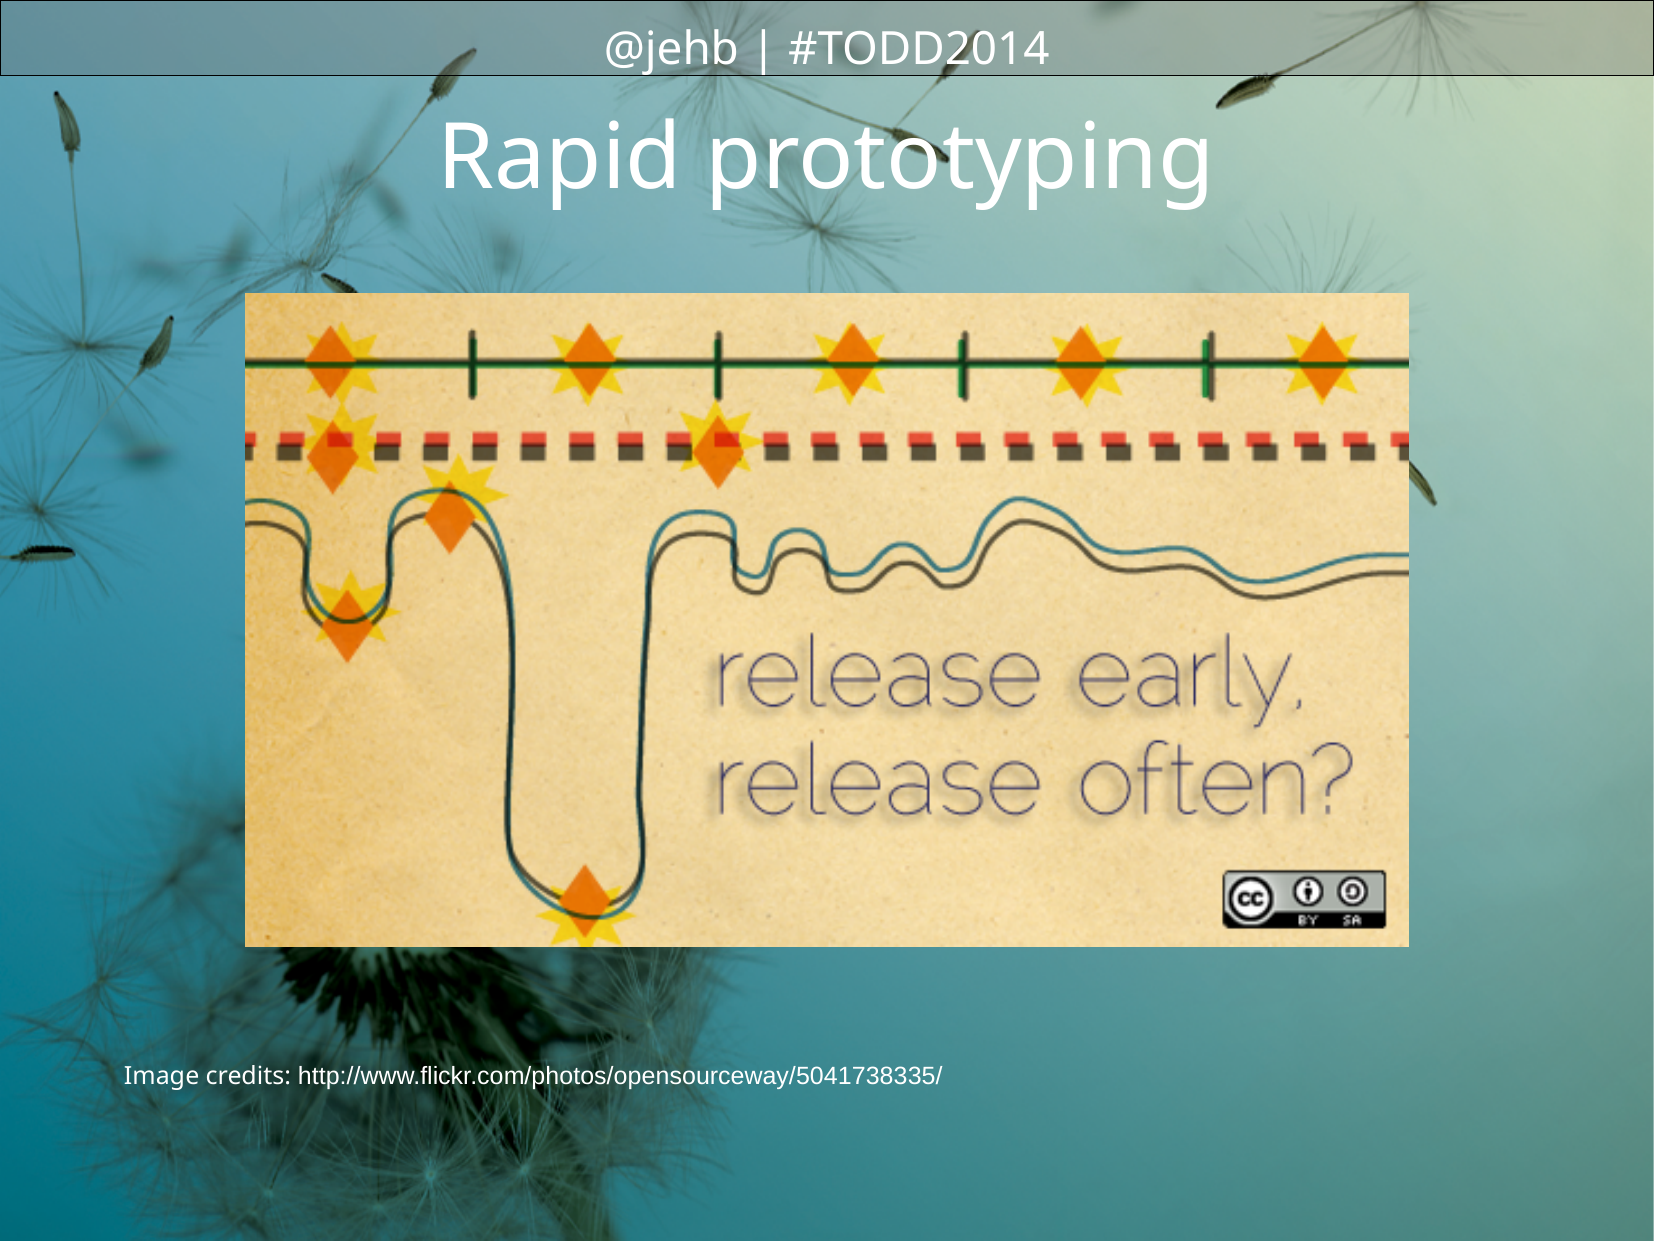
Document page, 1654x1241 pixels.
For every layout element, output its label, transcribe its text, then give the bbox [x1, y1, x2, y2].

title Rapid prototyping [82, 49, 1571, 257]
picture [0, 76, 1654, 1241]
text_box Image credits: http://www.flickr.com/photos/opensourceway/5041738335/ [109, 1050, 961, 1095]
